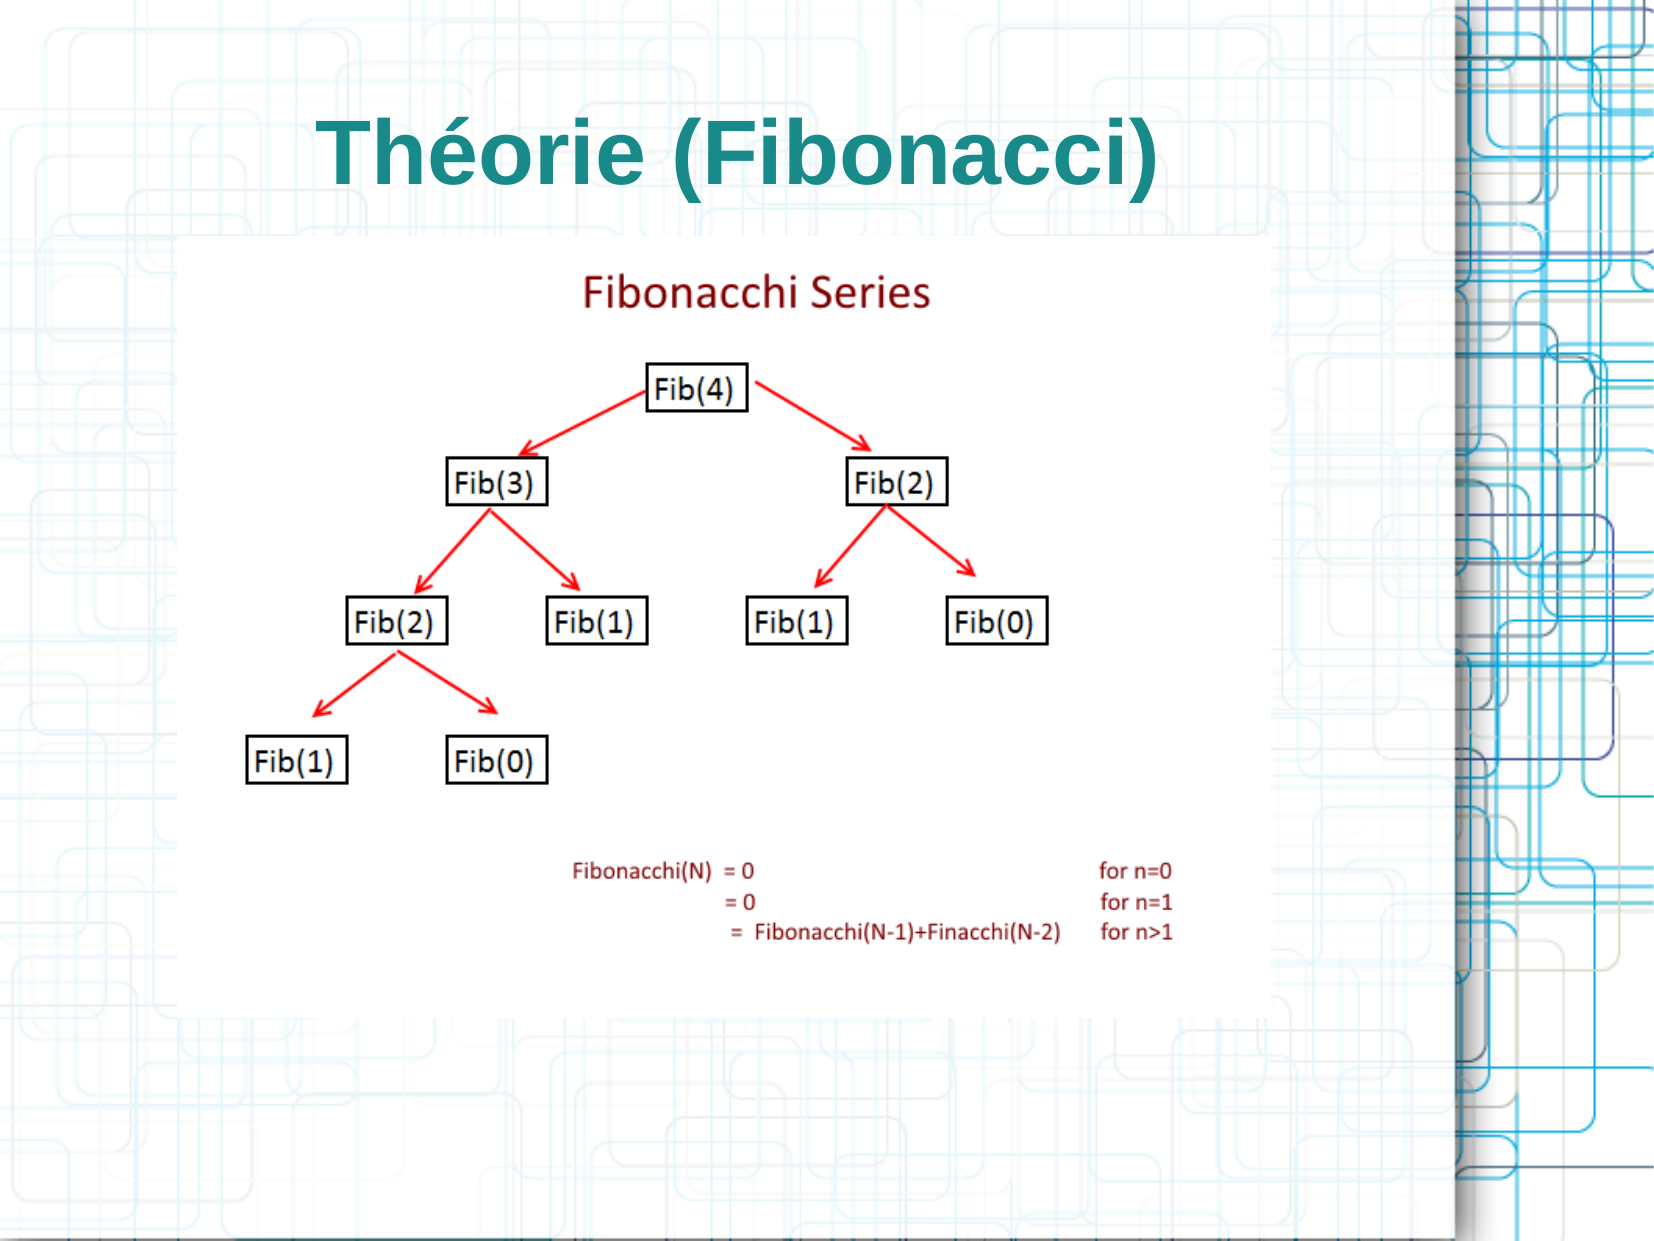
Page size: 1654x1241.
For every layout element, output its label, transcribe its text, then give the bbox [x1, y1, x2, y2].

picture [0, 0, 1654, 1241]
title Théorie (Fibonacci) [59, 49, 1418, 257]
